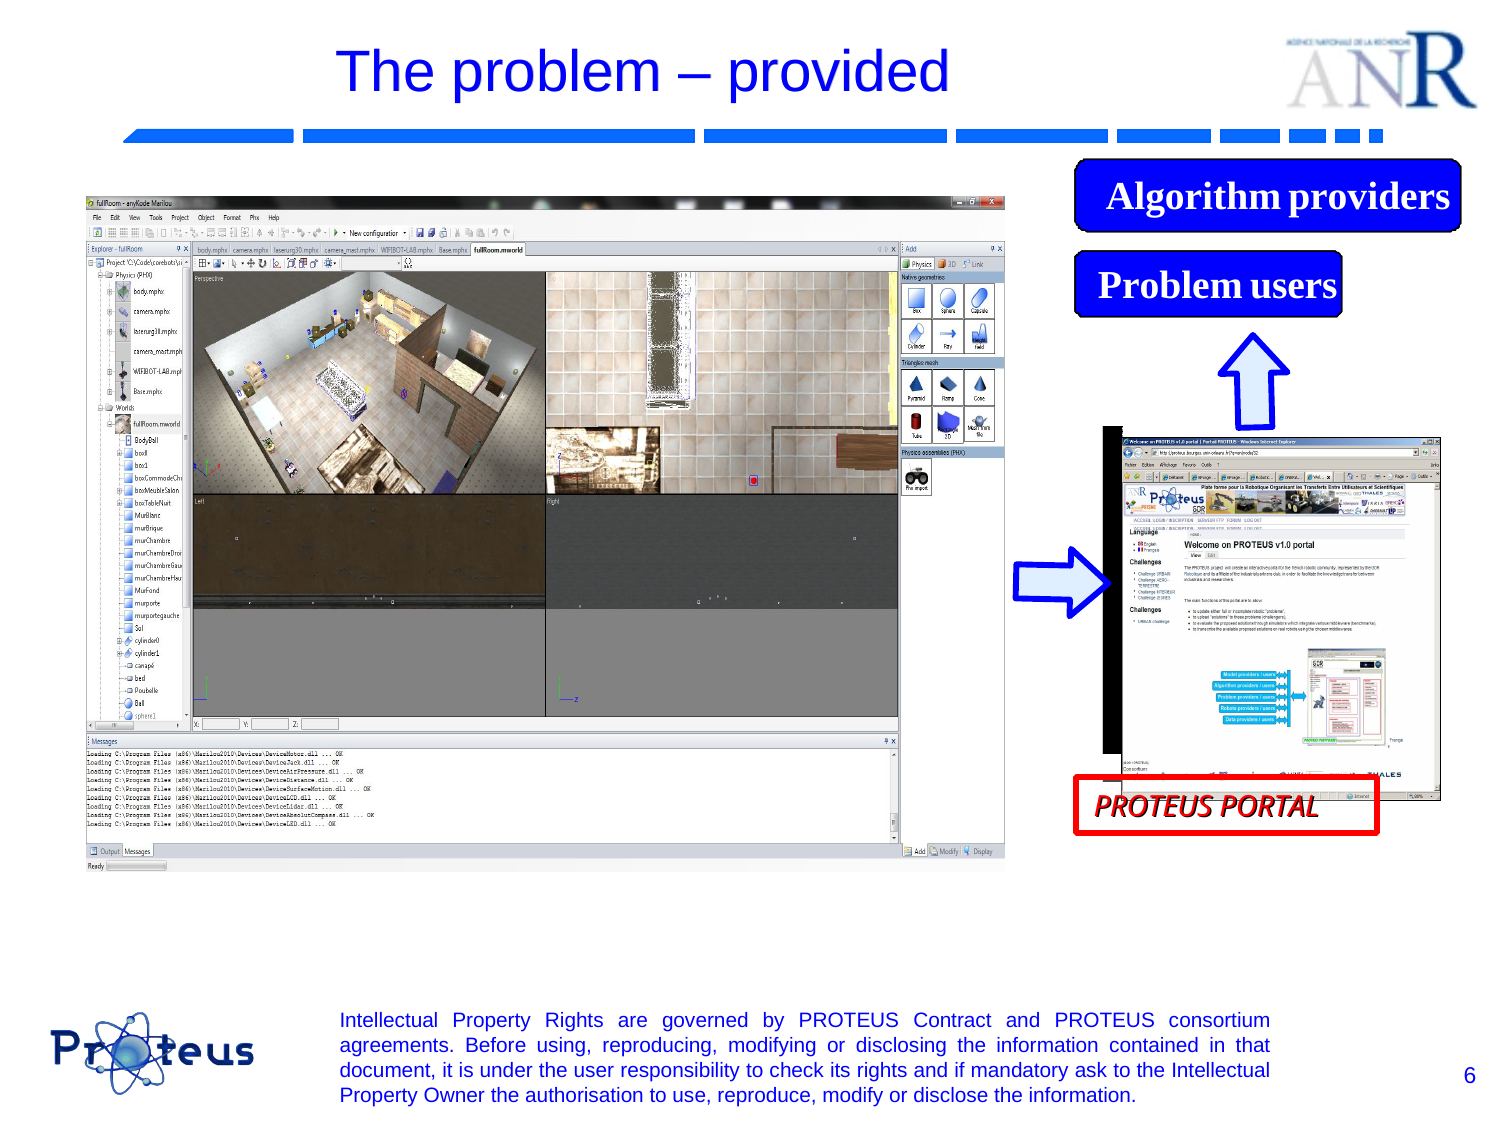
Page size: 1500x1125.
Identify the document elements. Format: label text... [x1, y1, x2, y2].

text_box [1220, 335, 1288, 428]
text_box PROTEUS PORTAL [1075, 777, 1378, 833]
picture [35, 1003, 272, 1101]
text_box providers [1274, 169, 1451, 218]
picture [86, 196, 1005, 872]
title The problem – provided [23, 11, 1264, 130]
text_box Algorithm [1092, 169, 1274, 218]
text_box [1015, 548, 1109, 617]
picture [1102, 426, 1441, 801]
text_box [1075, 159, 1461, 232]
text_box [1075, 251, 1342, 317]
text_box users [1236, 259, 1338, 308]
picture [1281, 27, 1484, 115]
text_box Problem [1084, 259, 1236, 308]
